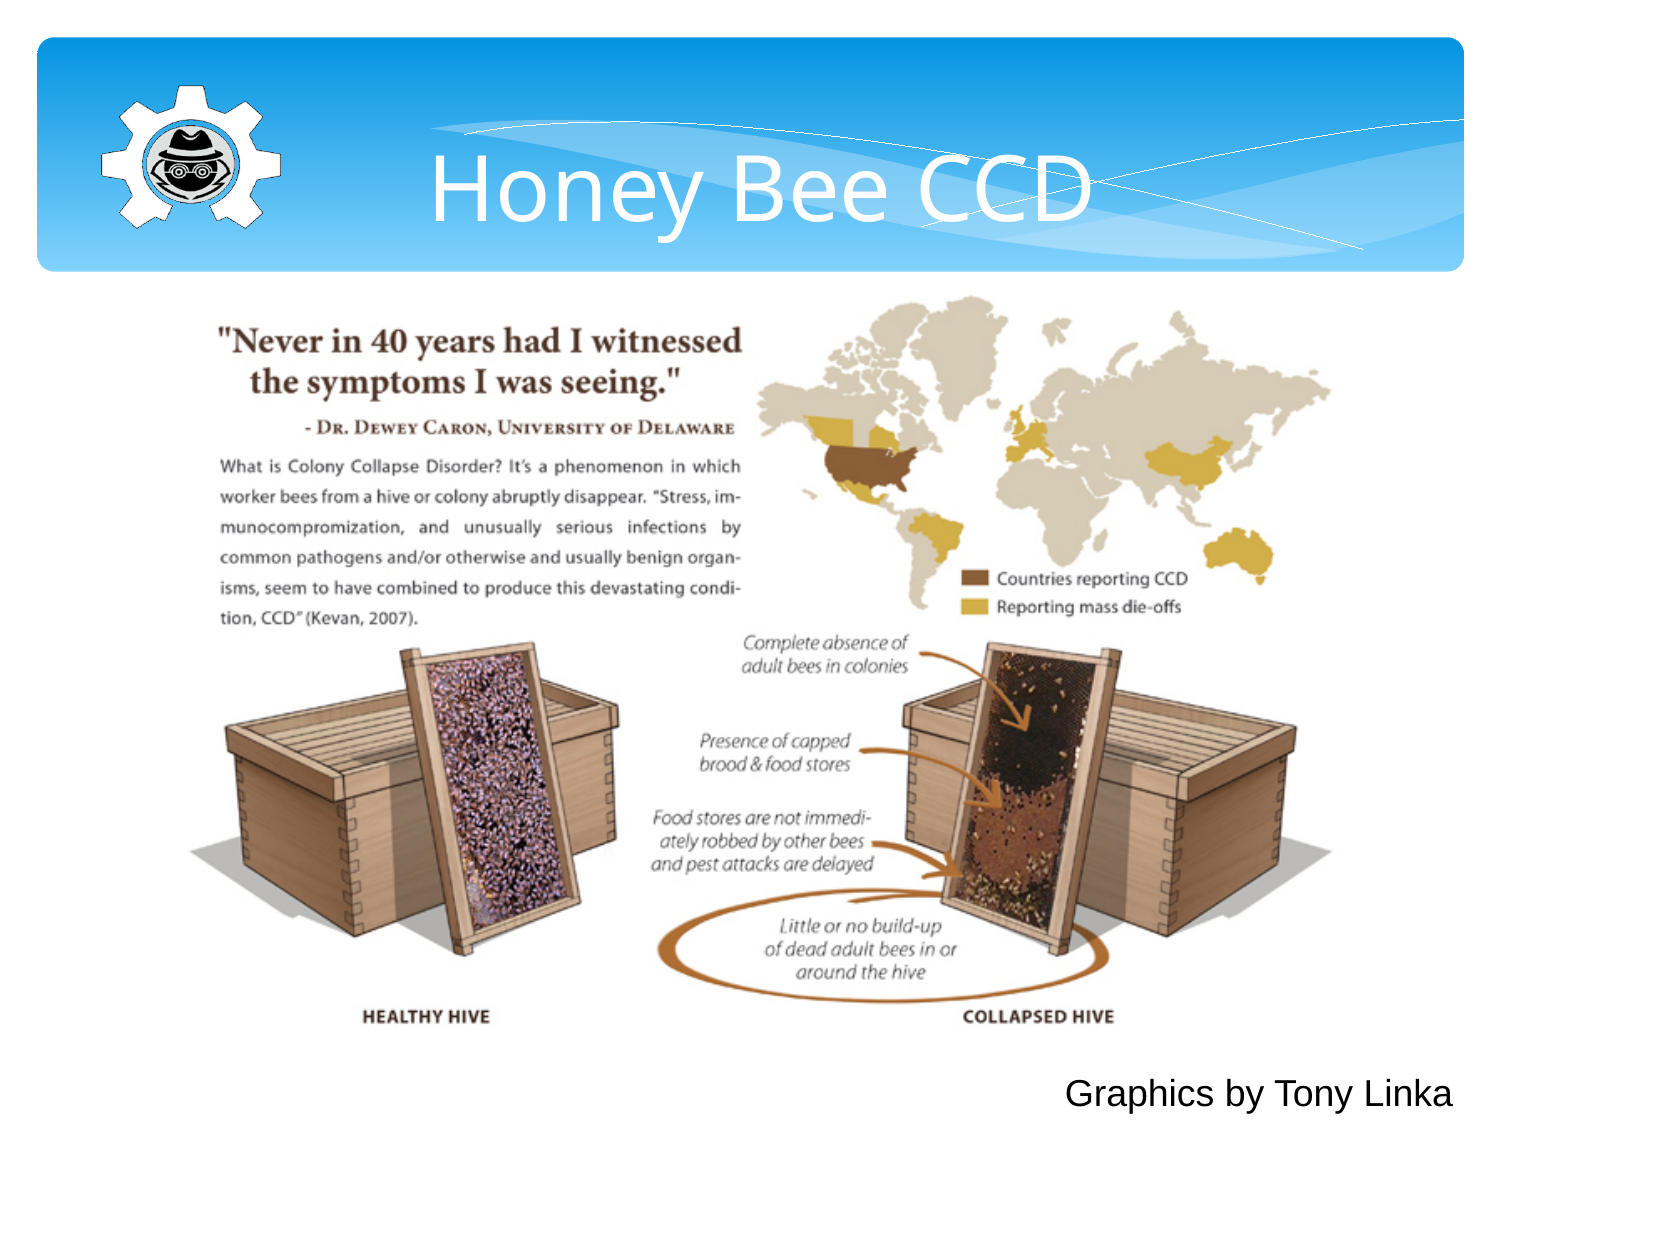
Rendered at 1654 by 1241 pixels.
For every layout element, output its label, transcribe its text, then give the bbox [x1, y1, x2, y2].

title Honey Bee CCD [112, 112, 1413, 258]
text_box Graphics by Tony Linka [1050, 1065, 1560, 1129]
picture [97, 74, 285, 240]
picture [179, 284, 1350, 1065]
